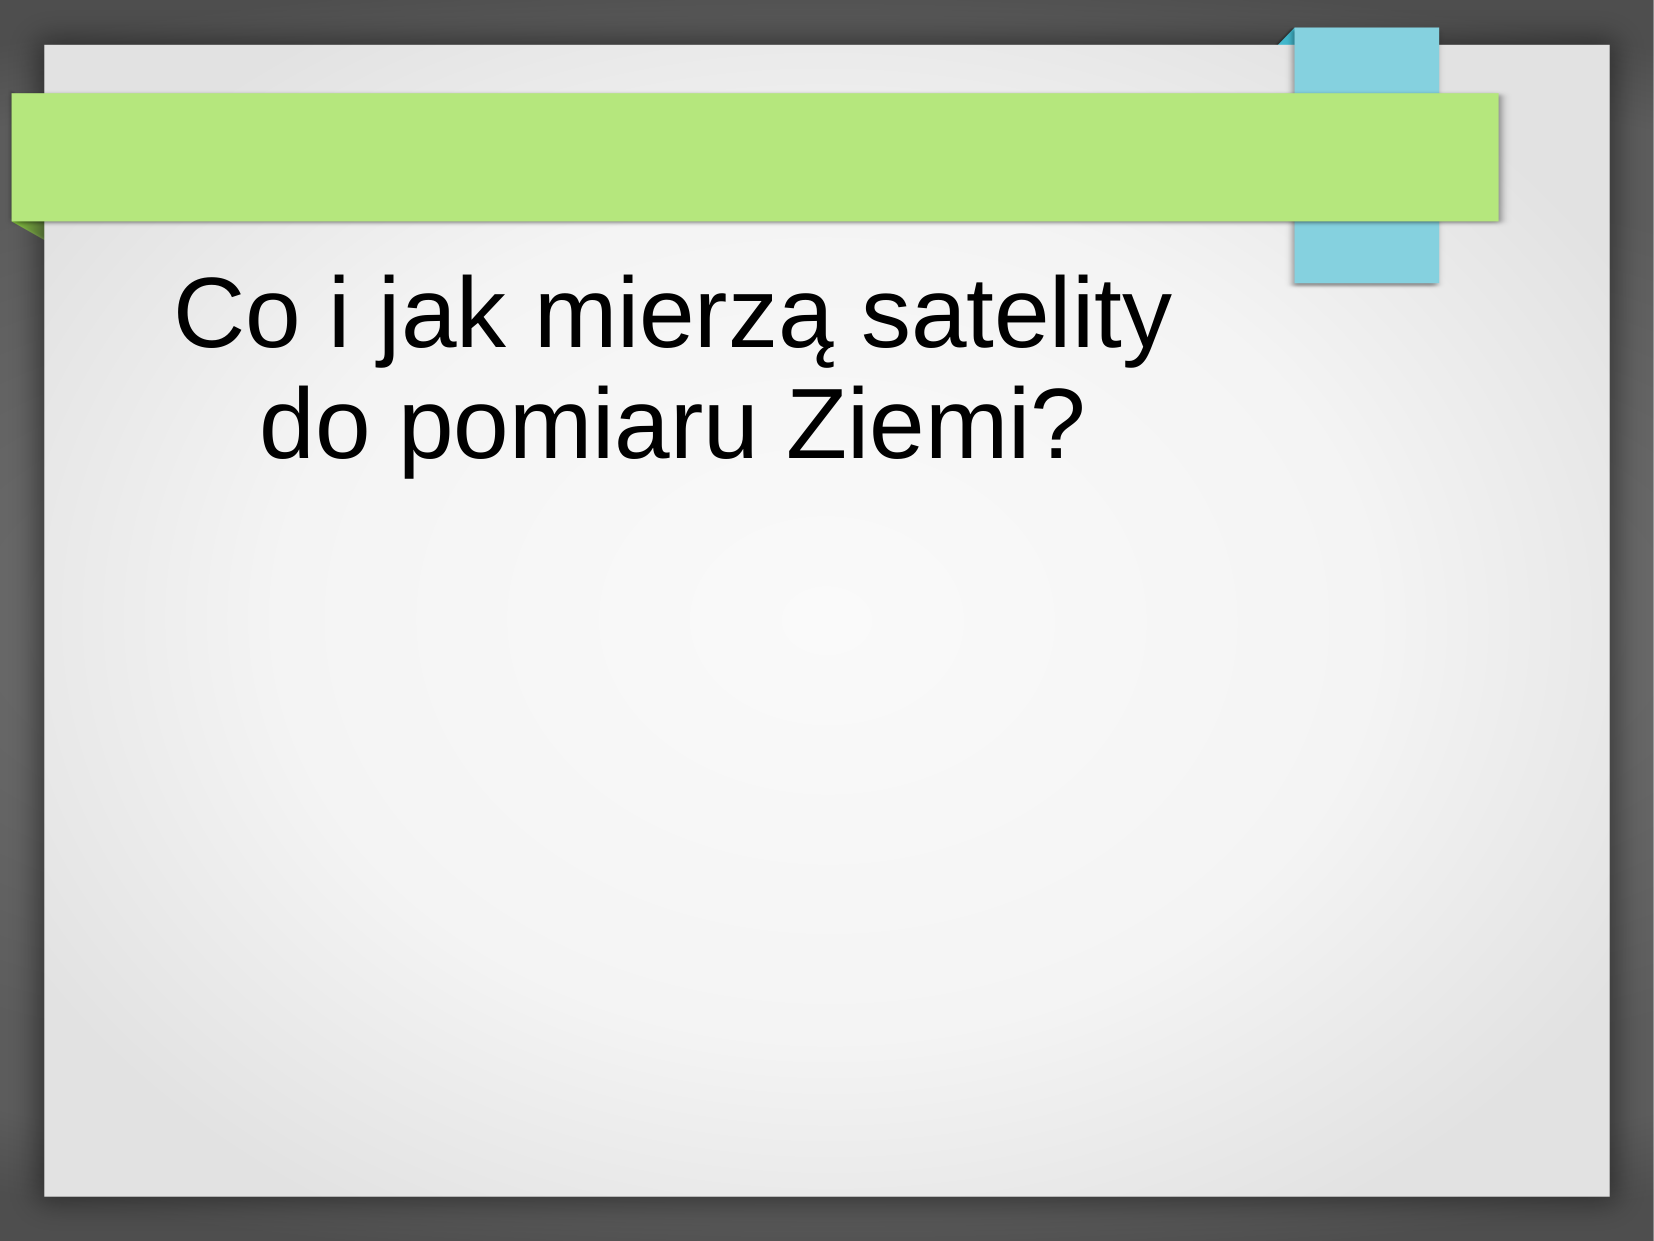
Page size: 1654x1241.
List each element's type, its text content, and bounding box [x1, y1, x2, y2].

picture [0, 0, 1654, 1241]
subtitle Co i jak mierzą satelity do pomiaru Ziemi? [82, 94, 1264, 643]
